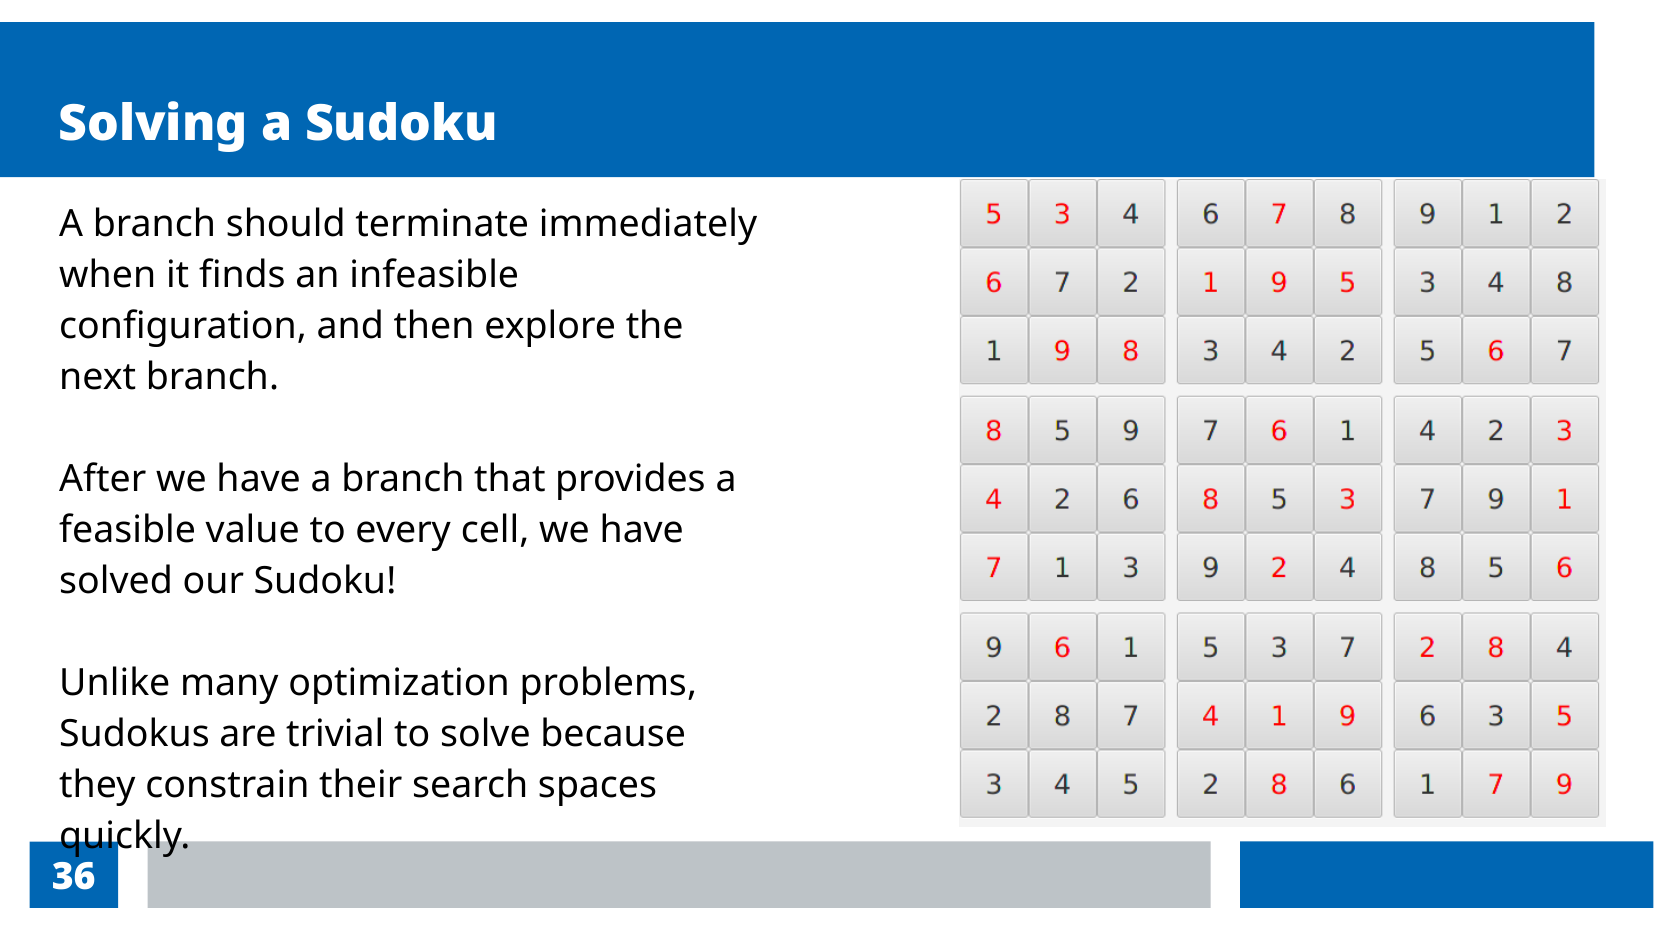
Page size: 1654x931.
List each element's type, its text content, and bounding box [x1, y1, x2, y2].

text_box A branch should terminate immediately when it finds an infeasible configuration, and then explore the next branch. After we have a branch that provides a feasible value to every cell, we have solved our Sudoku! Unlike many optimization problems, Sudokus are trivial to solve because they constrain their search spaces quickly. [44, 189, 781, 901]
picture [959, 179, 1606, 828]
title Solving a Sudoku [59, 44, 1595, 156]
